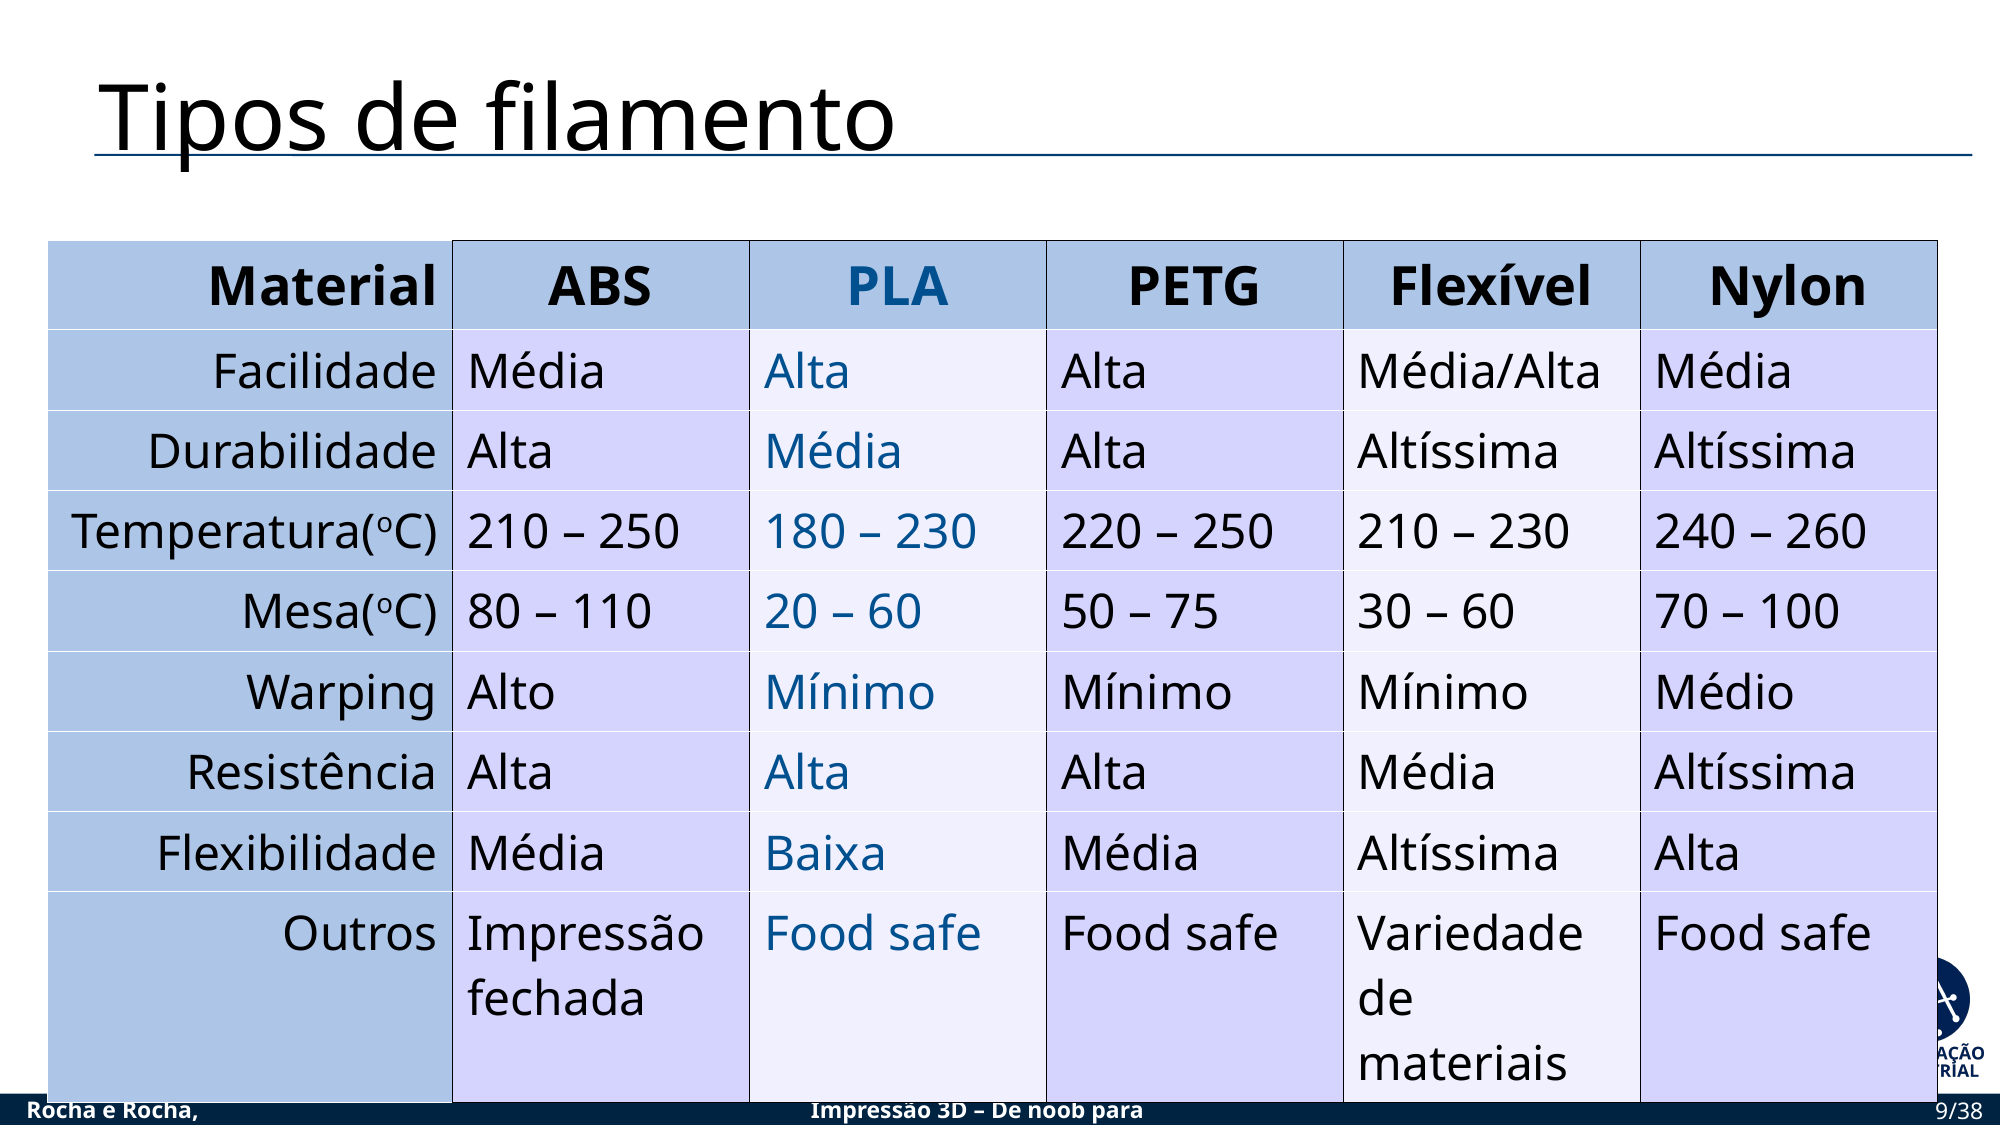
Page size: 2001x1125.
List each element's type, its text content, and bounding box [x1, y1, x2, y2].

table_cell 180 – 230 [750, 491, 1046, 570]
table_cell Alto [453, 652, 749, 731]
table_cell Altíssima [1641, 732, 1937, 811]
table_cell Outros [48, 892, 452, 1102]
table_cell 30 – 60 [1344, 571, 1640, 651]
table_cell Variedade de materiais [1344, 892, 1640, 1102]
table_cell Alta [1047, 732, 1343, 811]
table_cell Média/Alta [1344, 330, 1640, 410]
table_cell 20 – 60 [750, 571, 1046, 651]
table_cell Durabilidade [48, 411, 452, 490]
table_cell Flexibilidade [48, 812, 452, 891]
table_cell Média [453, 330, 749, 410]
table_cell Alta [750, 732, 1046, 811]
table_cell Baixa [750, 812, 1046, 891]
table_cell Média [1641, 330, 1937, 410]
table_header Flexível [1344, 241, 1640, 329]
picture [1938, 956, 1984, 1077]
table_cell Altíssima [1344, 411, 1640, 490]
table_cell Food safe [1641, 892, 1937, 1102]
table_cell 240 – 260 [1641, 491, 1937, 570]
table_cell Média [750, 411, 1046, 490]
table_cell Alta [1047, 330, 1343, 410]
table_cell 70 – 100 [1641, 571, 1937, 651]
table_cell Food safe [1047, 892, 1343, 1102]
table_header Material [48, 241, 452, 329]
table_cell Resistência [48, 732, 452, 811]
table_header ABS [453, 241, 749, 329]
table_cell Média [1344, 732, 1640, 811]
table_cell Warping [48, 652, 452, 731]
table_cell Alta [453, 732, 749, 811]
table_header PLA [750, 241, 1046, 329]
table_cell Food safe [750, 892, 1046, 1102]
table_cell 50 – 75 [1047, 571, 1343, 651]
table_cell Média [1047, 812, 1343, 891]
table_cell Alta [1641, 812, 1937, 891]
table_cell Altíssima [1641, 411, 1937, 490]
table_cell Alta [750, 330, 1046, 410]
table_cell Mínimo [750, 652, 1046, 731]
table_cell Média [453, 812, 749, 891]
table_header PETG [1047, 241, 1343, 329]
table_cell Médio [1641, 652, 1937, 731]
table_cell 210 – 230 [1344, 491, 1640, 570]
table_cell Mínimo [1344, 652, 1640, 731]
text_box Tipos de filamento [84, 12, 1809, 230]
table_cell Alta [453, 411, 749, 490]
table_cell 210 – 250 [453, 491, 749, 570]
table_cell 80 – 110 [453, 571, 749, 651]
table_cell 220 – 250 [1047, 491, 1343, 570]
table_cell Altíssima [1344, 812, 1640, 891]
table_cell Mesa(oC) [48, 571, 452, 651]
table_cell Mínimo [1047, 652, 1343, 731]
table_cell Alta [1047, 411, 1343, 490]
table_cell Impressão fechada [453, 892, 749, 1102]
table_cell Temperatura(oC) [48, 491, 452, 570]
table_header Nylon [1641, 241, 1937, 329]
table_cell Facilidade [48, 330, 452, 410]
